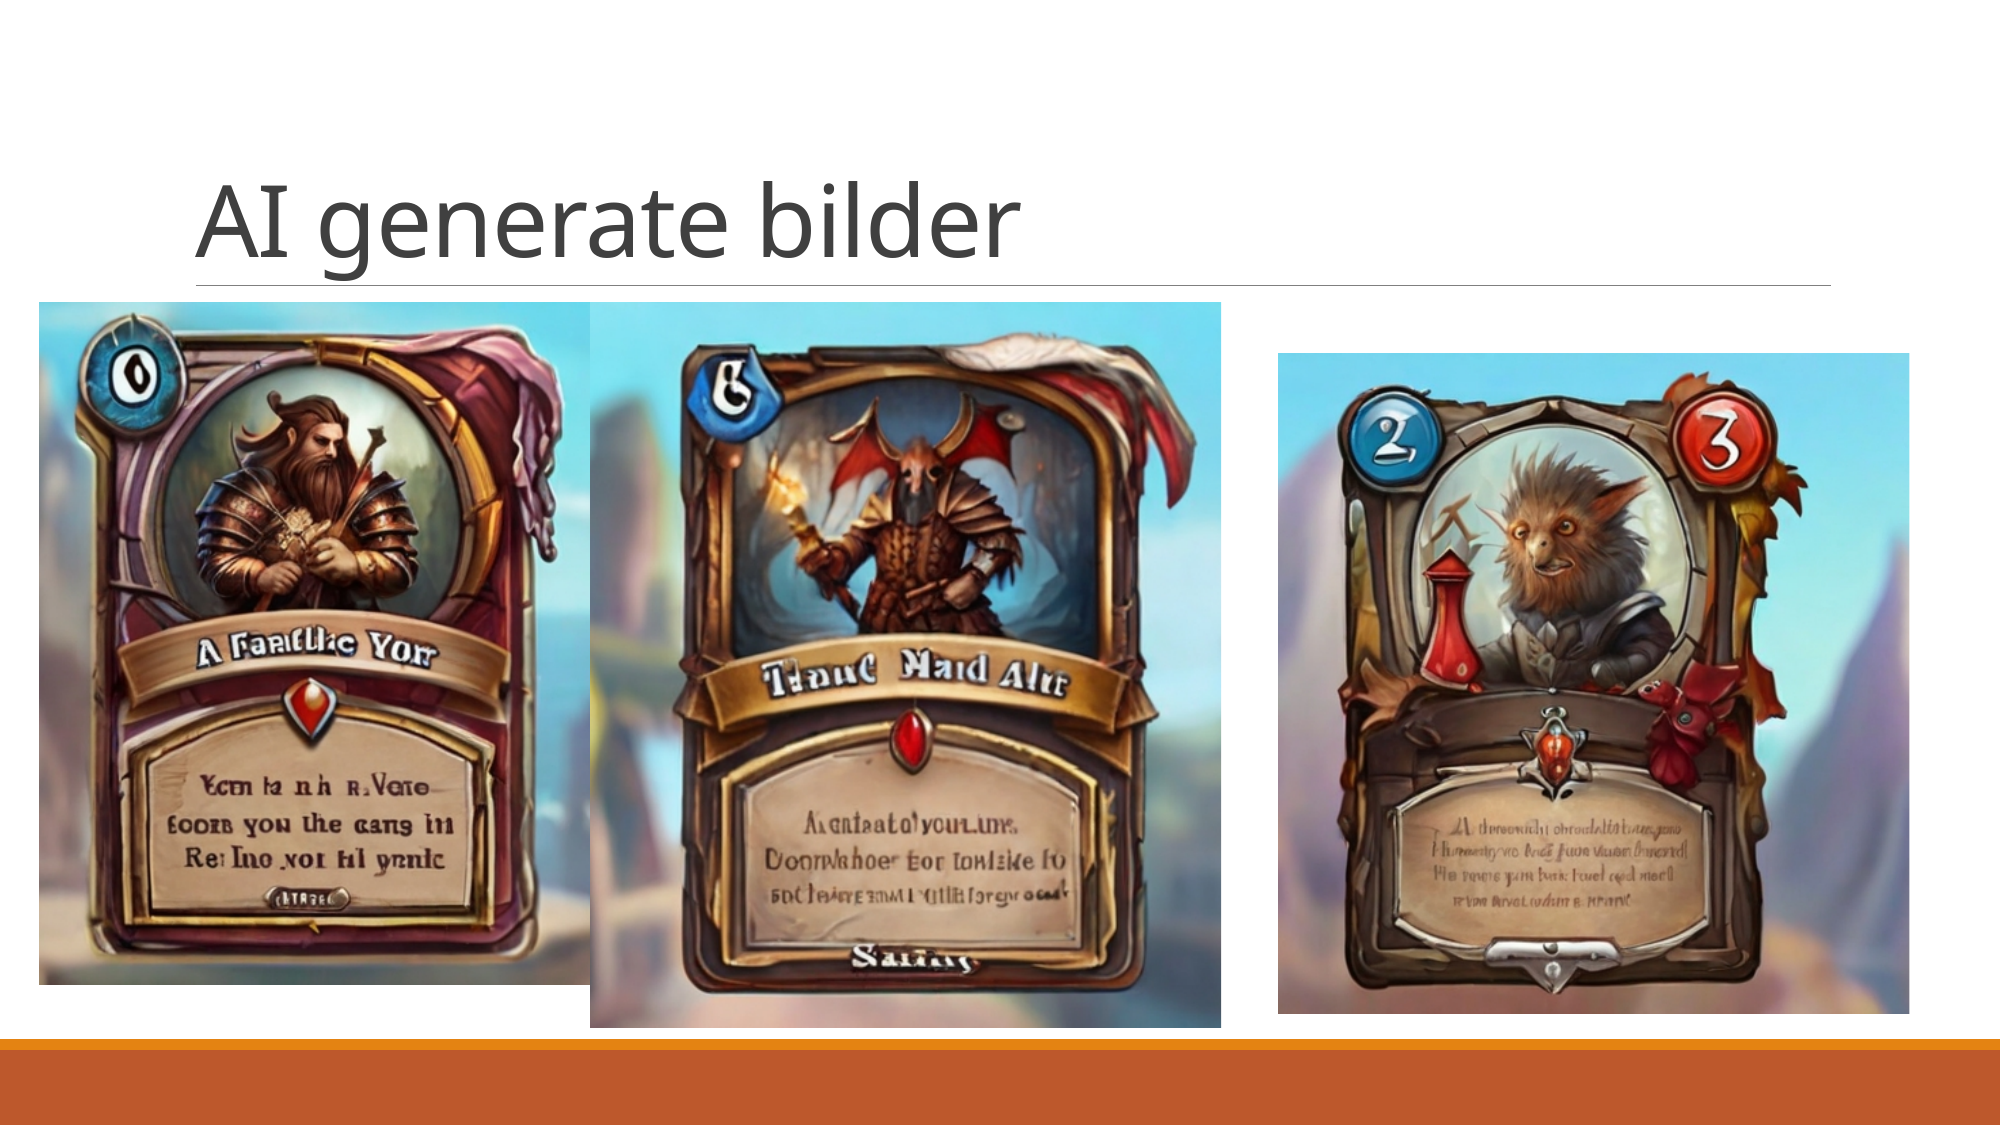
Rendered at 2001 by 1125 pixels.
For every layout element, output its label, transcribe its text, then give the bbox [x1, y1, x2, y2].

title AI generate bilder [180, 47, 1831, 286]
picture [39, 302, 1222, 1028]
picture [1278, 353, 1910, 1014]
